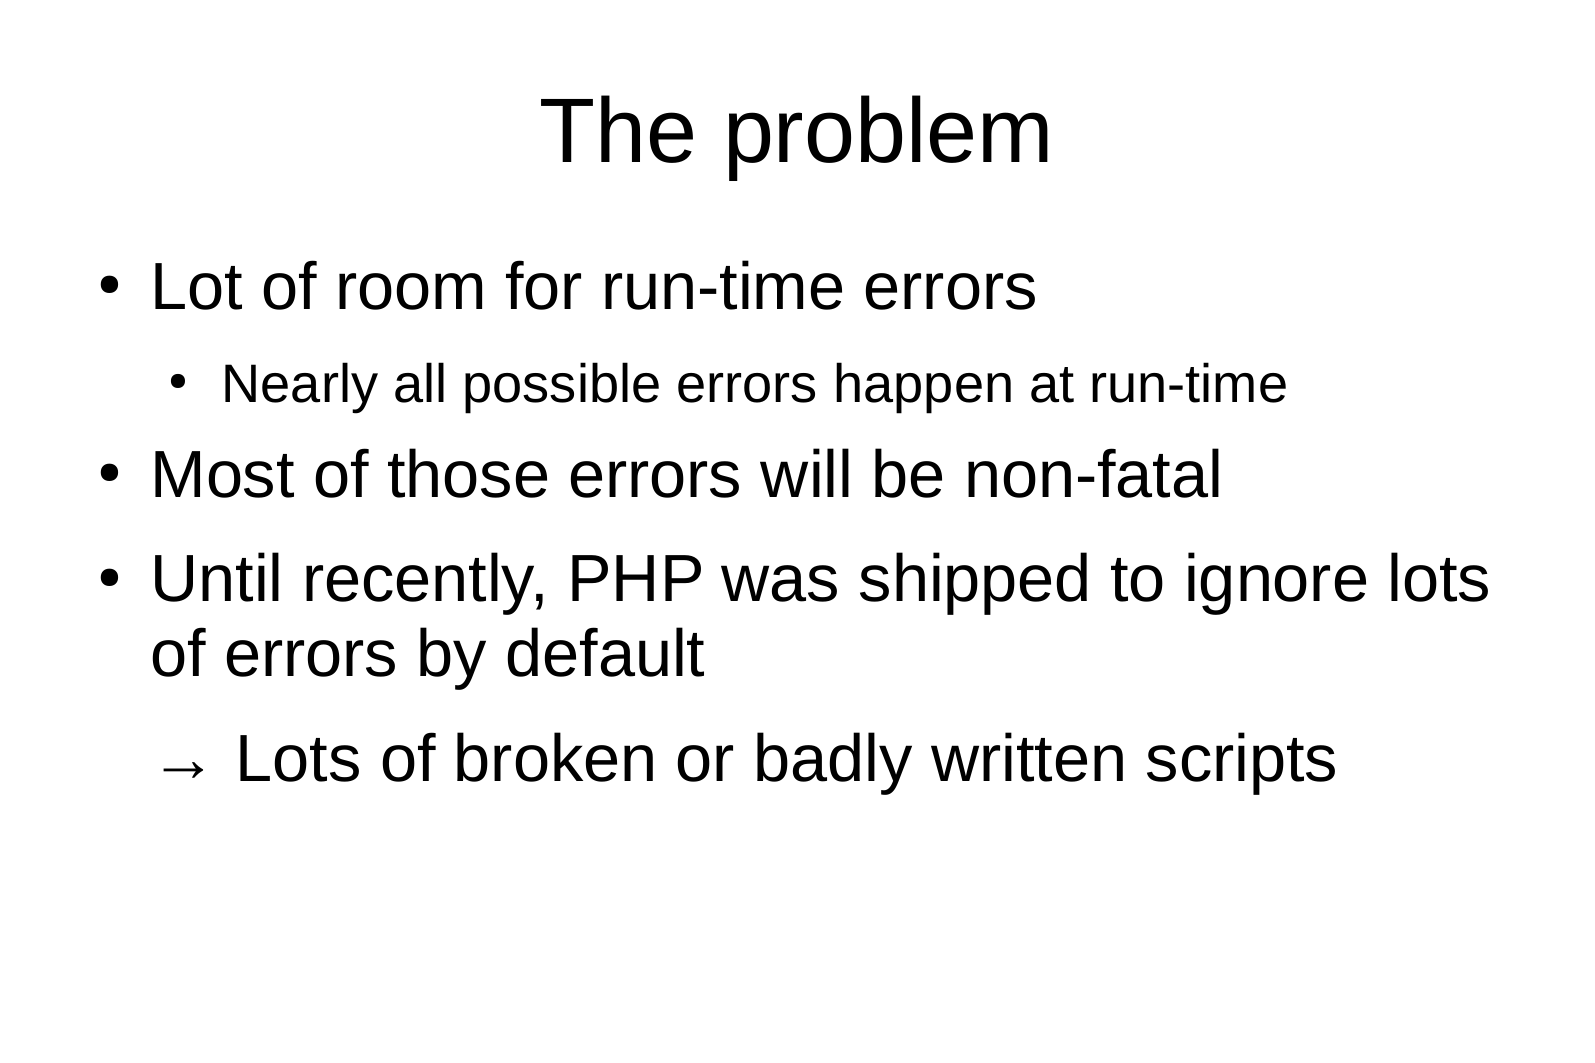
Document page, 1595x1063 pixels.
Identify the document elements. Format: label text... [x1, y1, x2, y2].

title The problem [79, 49, 1515, 213]
list Lot of room for run-time errors Nearly all possible errors happen at run-time Most of those errors will be non-fatal Until recently, PHP was shipped to ignore lots of errors by default → Lots of broken or badly written scripts [79, 248, 1515, 936]
